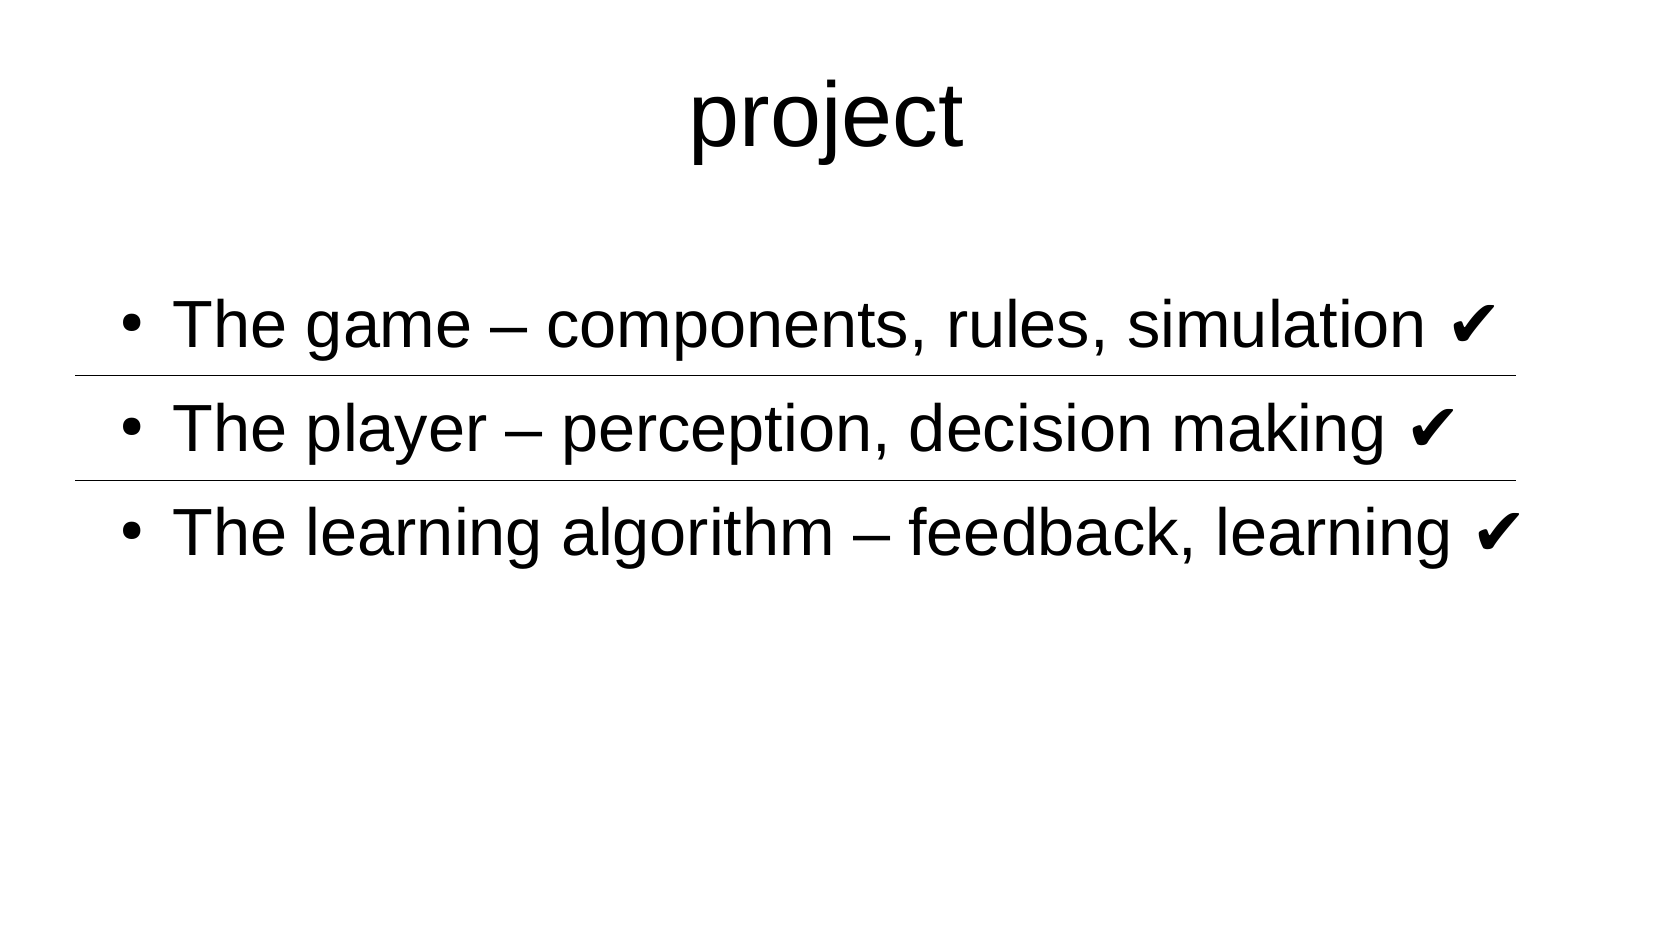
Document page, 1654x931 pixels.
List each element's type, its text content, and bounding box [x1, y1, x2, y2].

list The game – components, rules, simulation ✔️ The player – perception, decision making ✔️ The learning algorithm – feedback, learning ✔️ [102, 286, 1591, 827]
title project [82, 37, 1571, 193]
